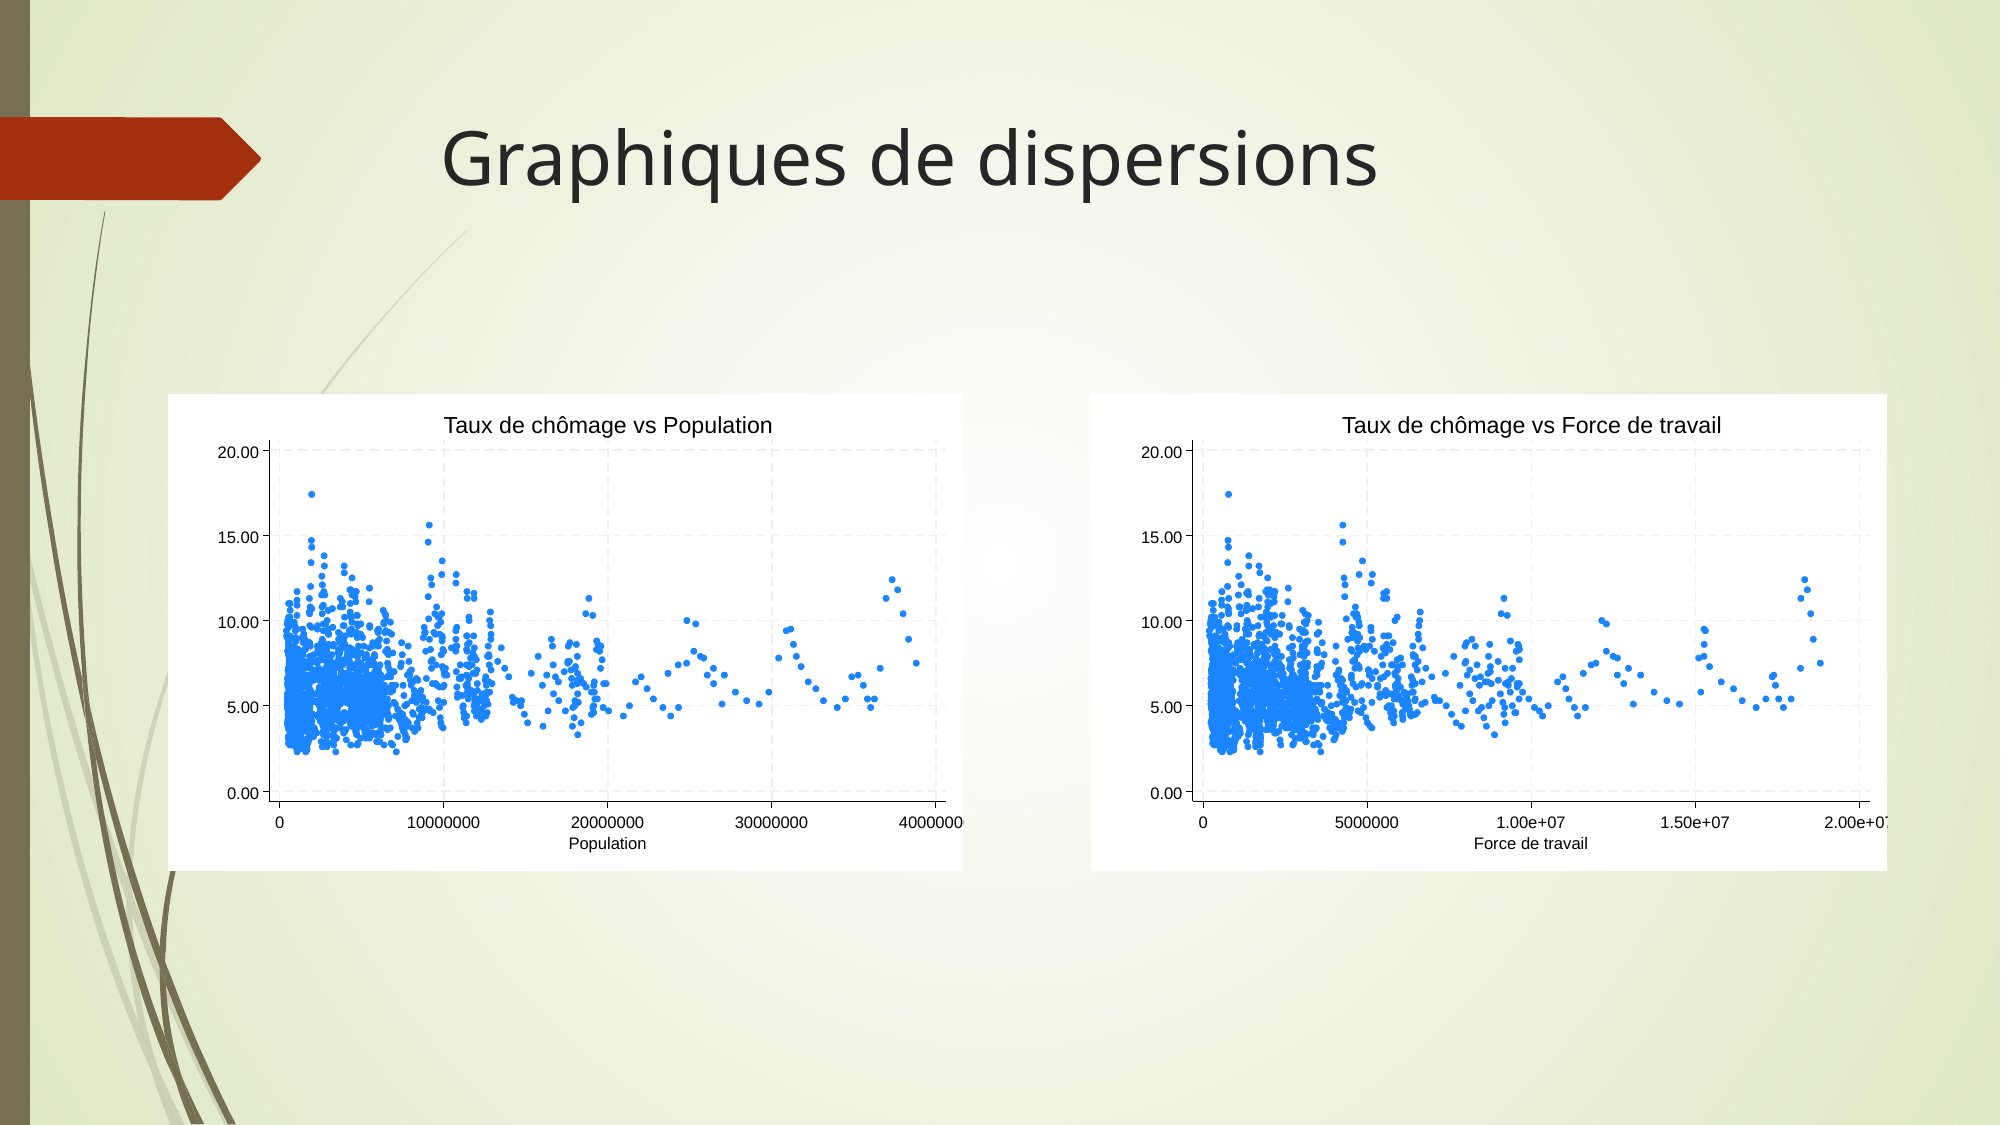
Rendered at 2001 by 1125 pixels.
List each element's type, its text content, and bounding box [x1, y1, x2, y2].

picture [167, 393, 964, 872]
picture [1091, 393, 1888, 872]
title Graphiques de dispersions [425, 102, 1888, 313]
